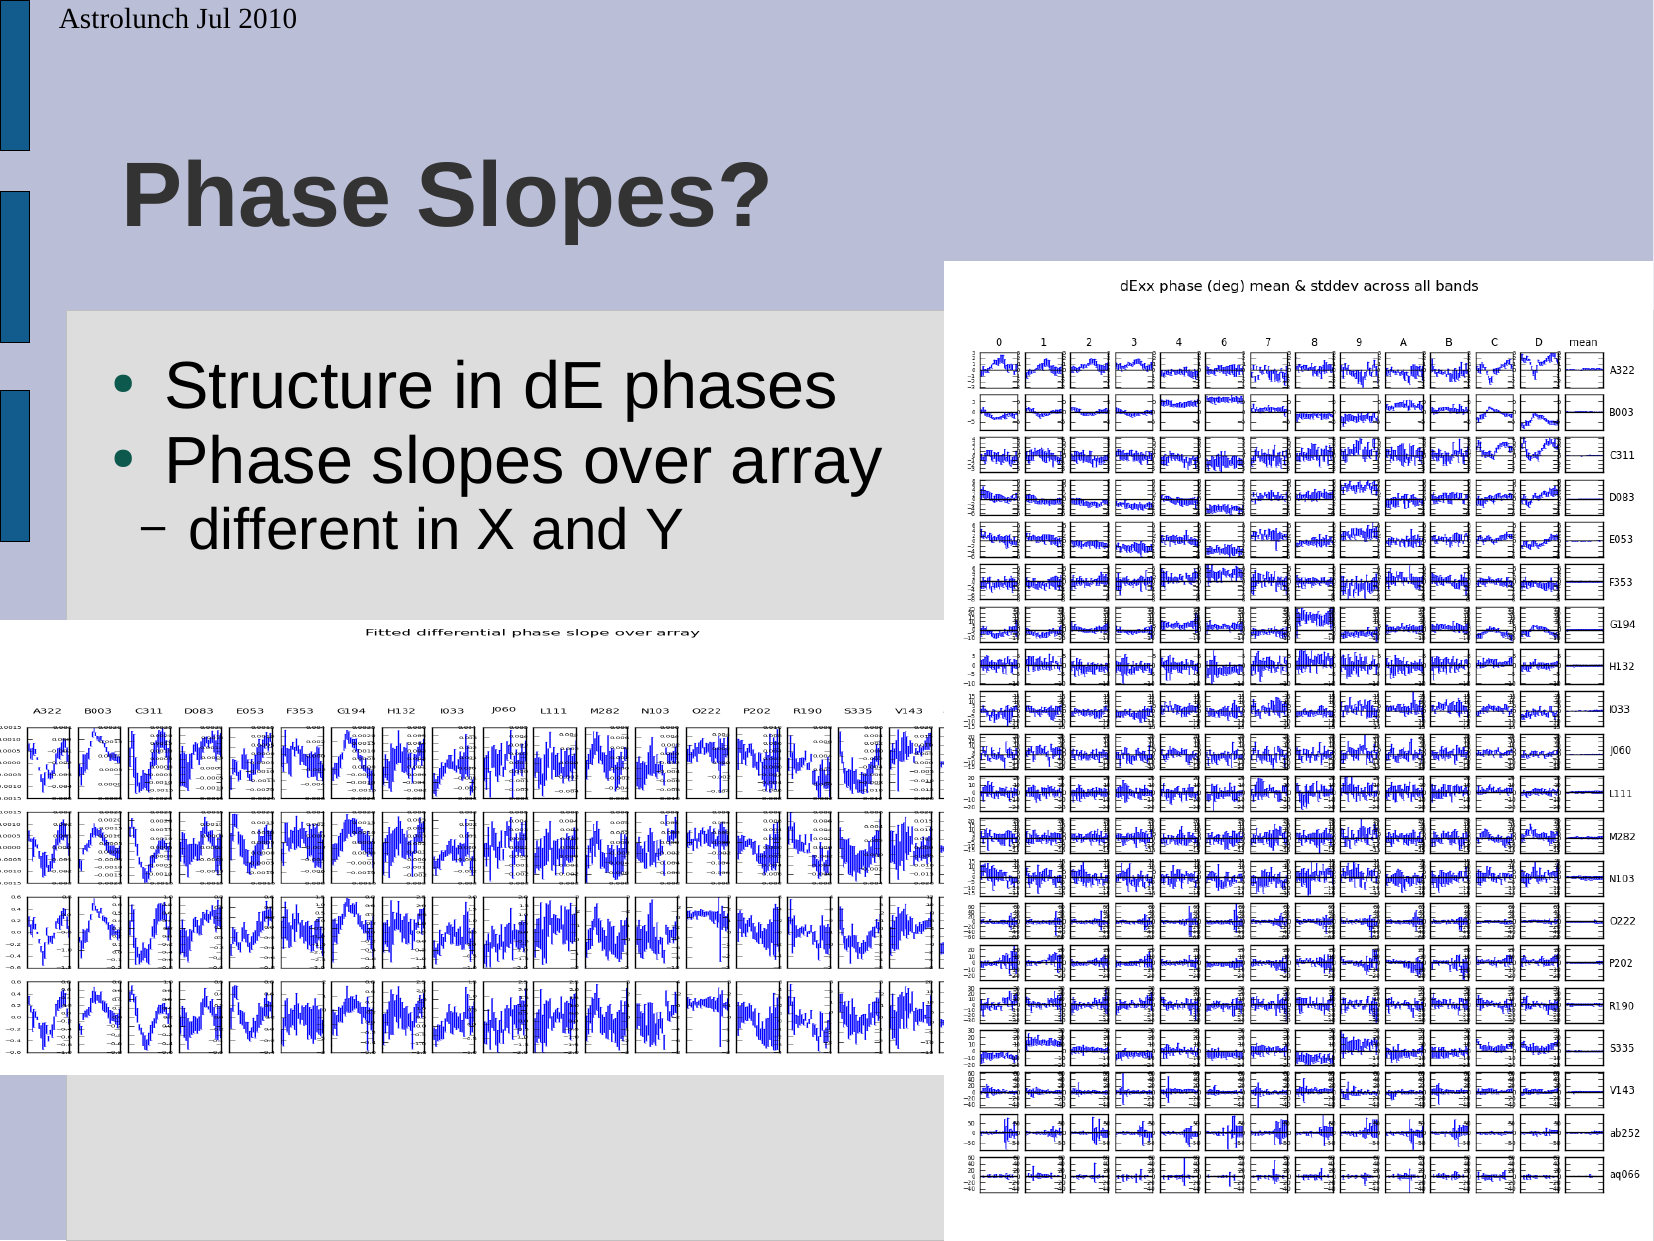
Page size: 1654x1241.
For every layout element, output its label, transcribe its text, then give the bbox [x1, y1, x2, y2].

picture [944, 261, 1654, 1241]
title Phase Slopes? [121, 91, 1534, 299]
list Structure in dE phases Phase slopes over array different in X and Y [93, 347, 1506, 1152]
picture [0, 620, 93, 1075]
